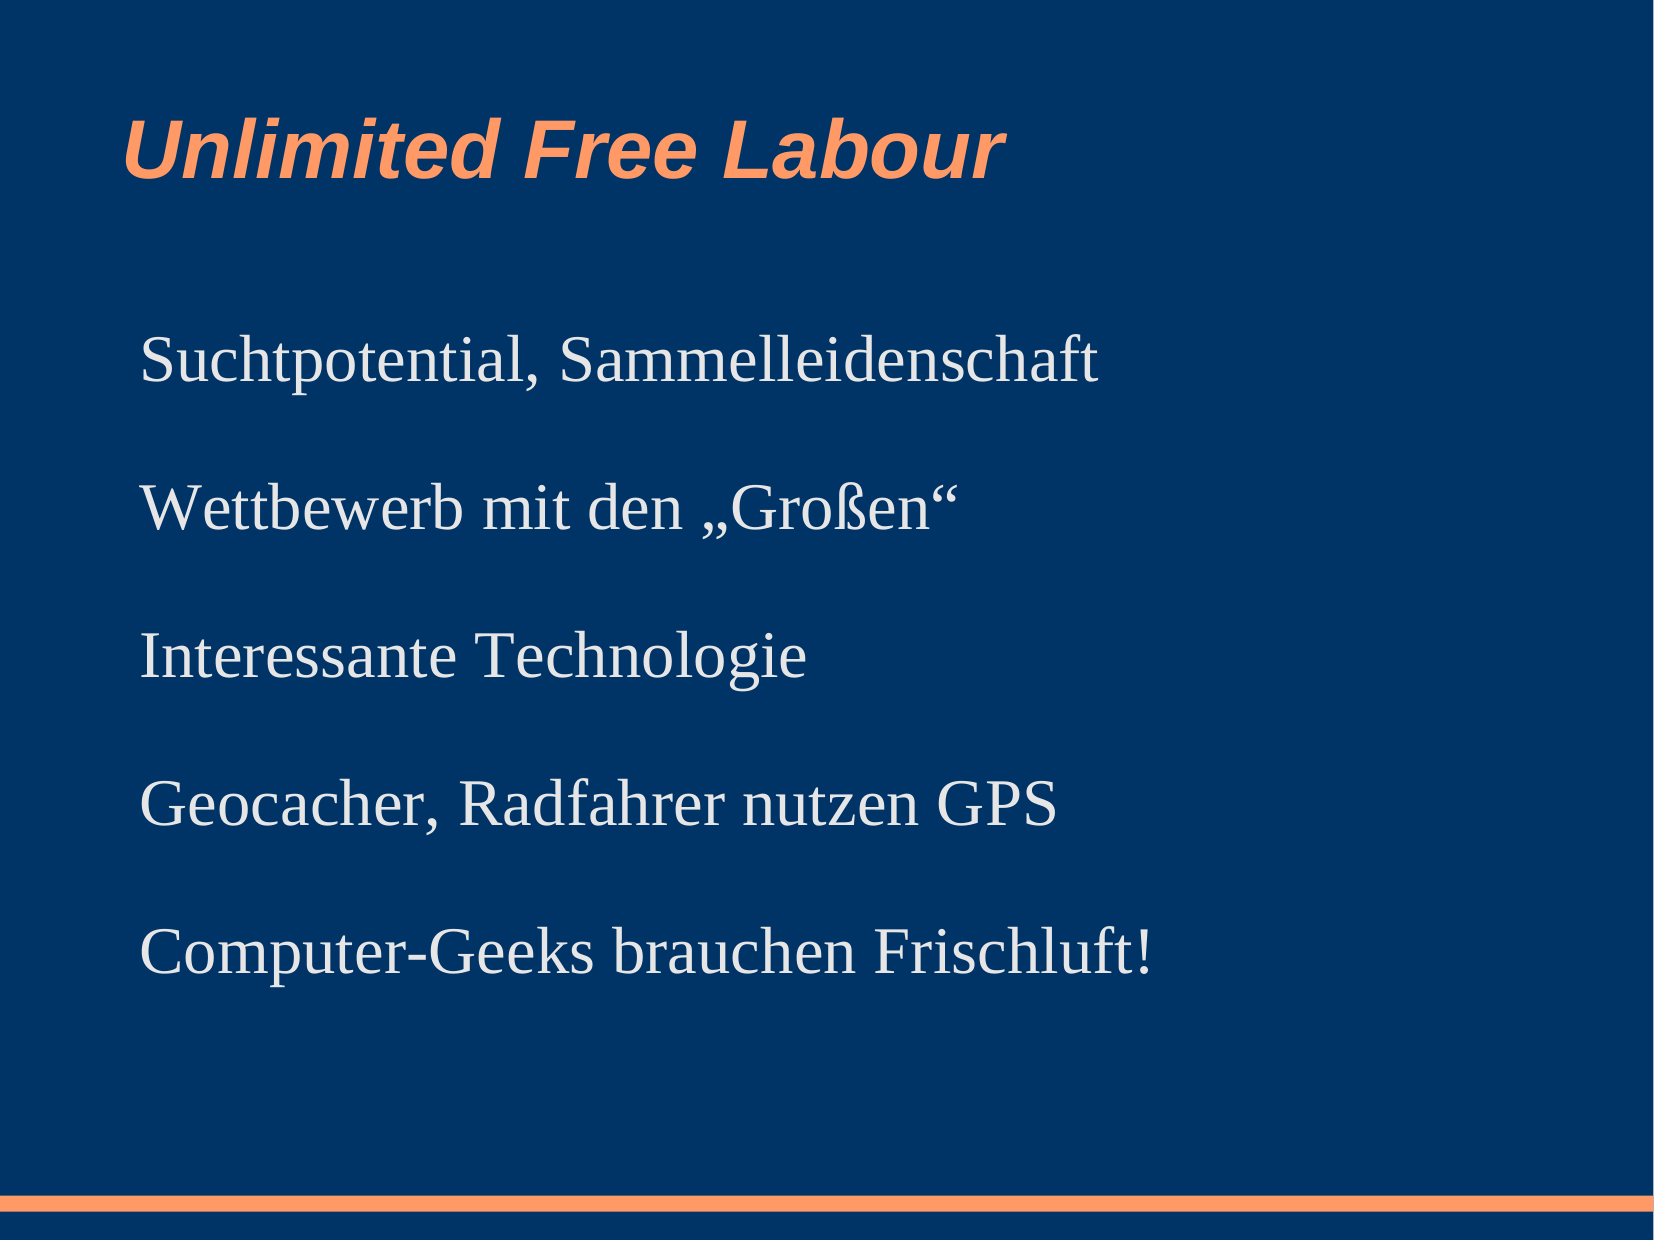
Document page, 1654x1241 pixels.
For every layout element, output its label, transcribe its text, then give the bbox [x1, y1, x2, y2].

title Unlimited Free Labour [121, 53, 1534, 247]
list Suchtpotential, Sammelleidenschaft Wettbewerb mit den „Großen“ Interessante Technologie Geocacher, Radfahrer nutzen GPS Computer-Geeks brauchen Frischluft! [121, 322, 1561, 1118]
